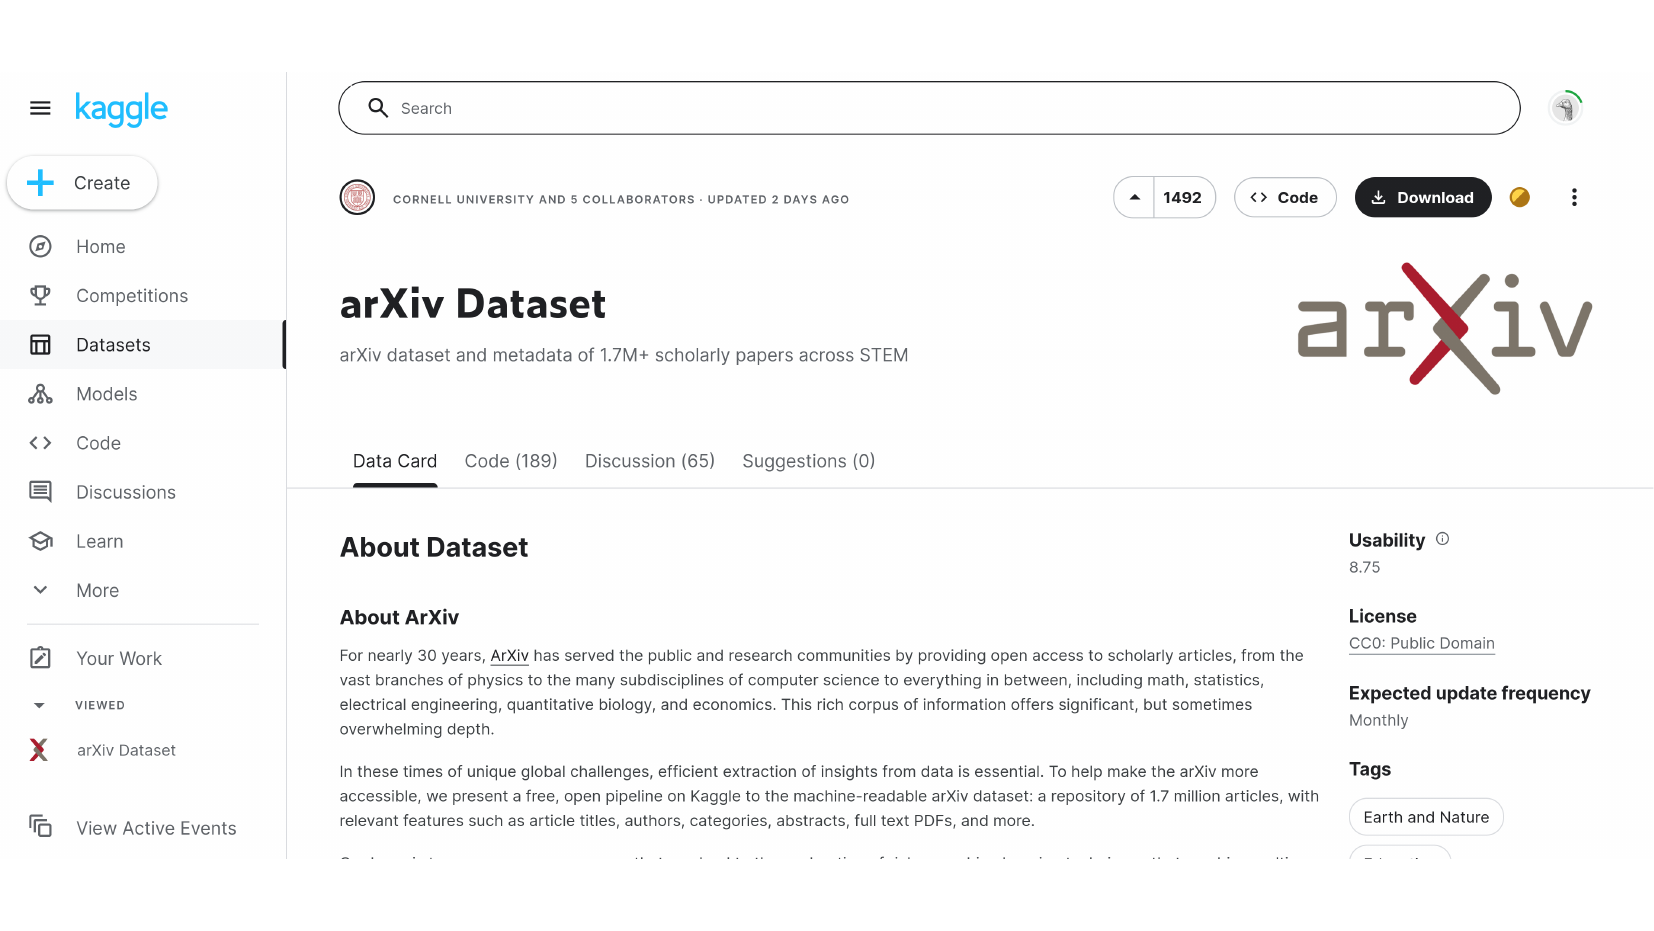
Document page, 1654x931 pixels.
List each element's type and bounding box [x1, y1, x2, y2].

picture [0, 72, 1654, 859]
